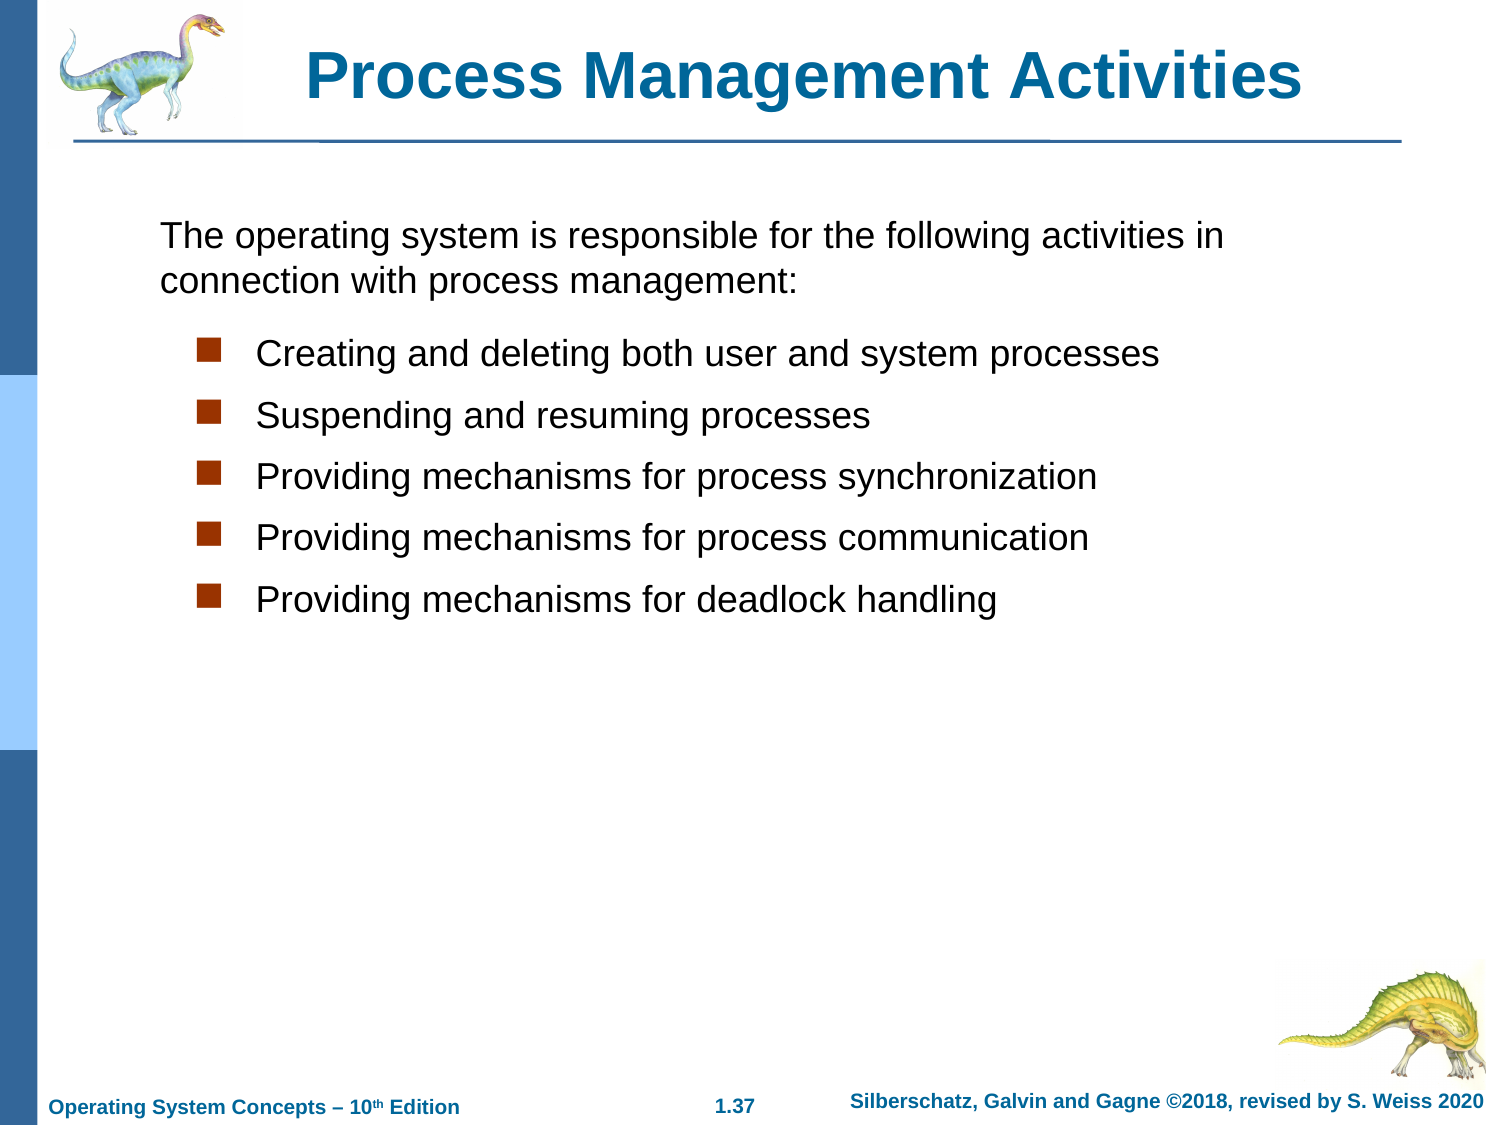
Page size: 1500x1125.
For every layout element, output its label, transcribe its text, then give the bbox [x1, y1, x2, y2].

picture [46, 0, 243, 149]
text_box Creating and deleting both user and system processes Suspending and resuming processes Providing mechanisms for process synchronization Providing mechanisms for process communication Providing mechanisms for deadlock handling [184, 260, 1491, 923]
picture [1275, 959, 1486, 1090]
text_box The operating system is responsible for the following activities in connection with process management: [145, 203, 1390, 309]
text_box Process Management Activities [185, 24, 1426, 120]
